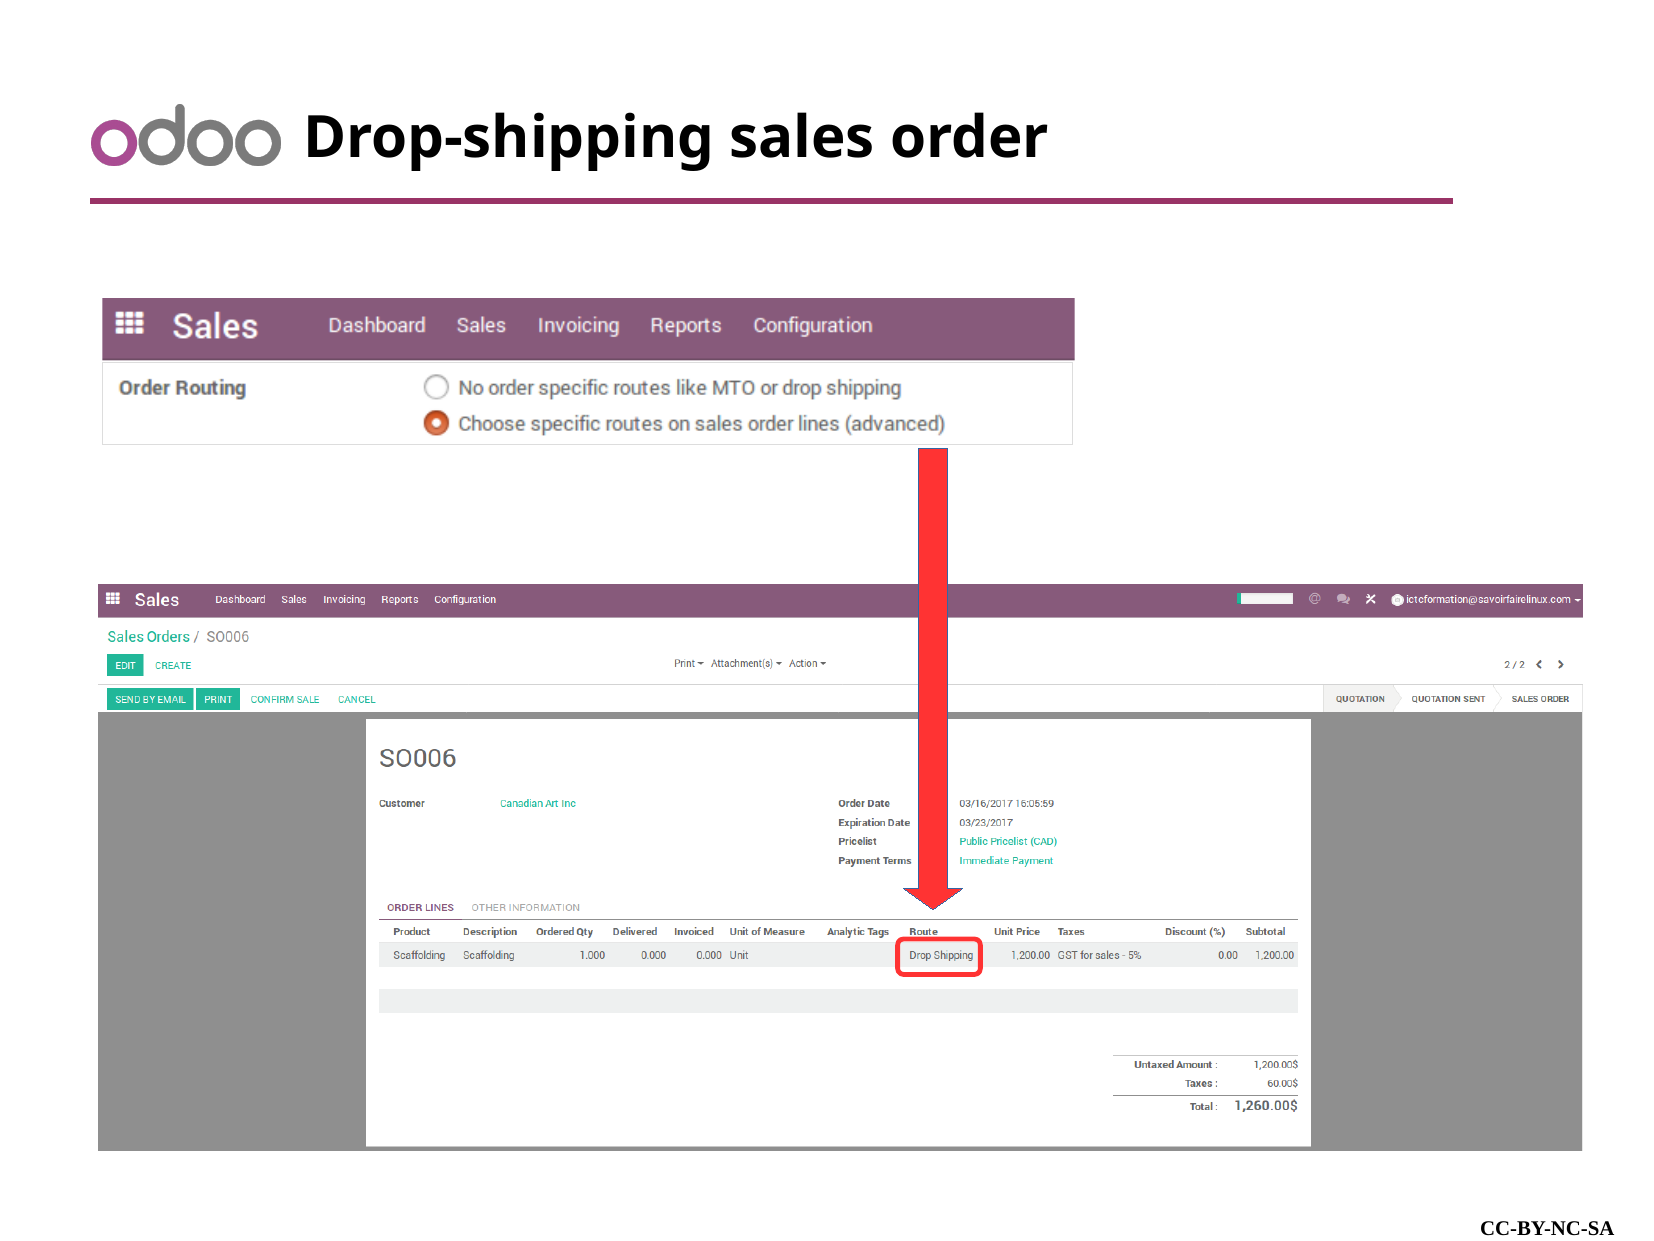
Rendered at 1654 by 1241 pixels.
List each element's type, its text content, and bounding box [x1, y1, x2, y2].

text_box [897, 938, 981, 975]
title Drop-shipping sales order [303, 31, 1566, 239]
picture [91, 104, 281, 166]
picture [98, 584, 1583, 1151]
text_box [903, 448, 963, 910]
picture [102, 298, 1075, 445]
